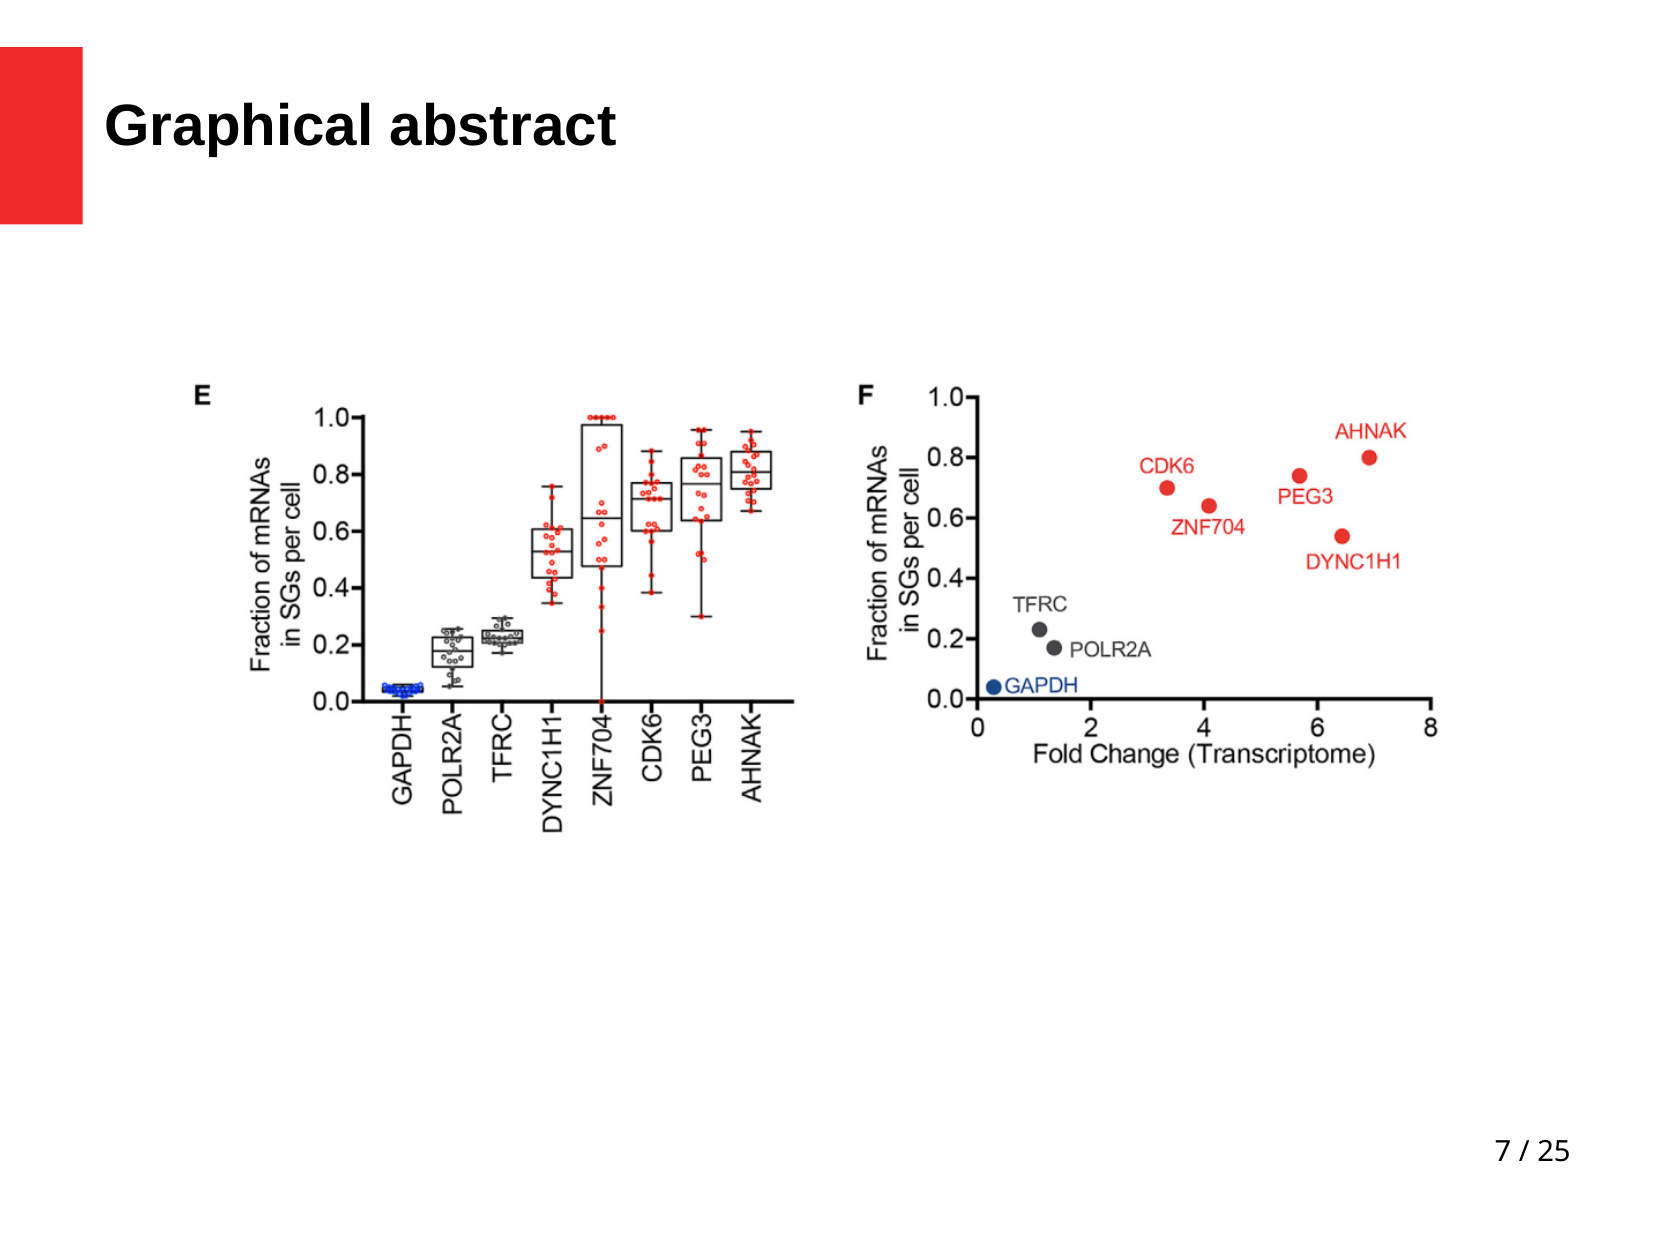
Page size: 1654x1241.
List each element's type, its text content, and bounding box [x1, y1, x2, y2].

picture [180, 362, 1442, 841]
text_box Graphical abstract [90, 85, 1561, 166]
